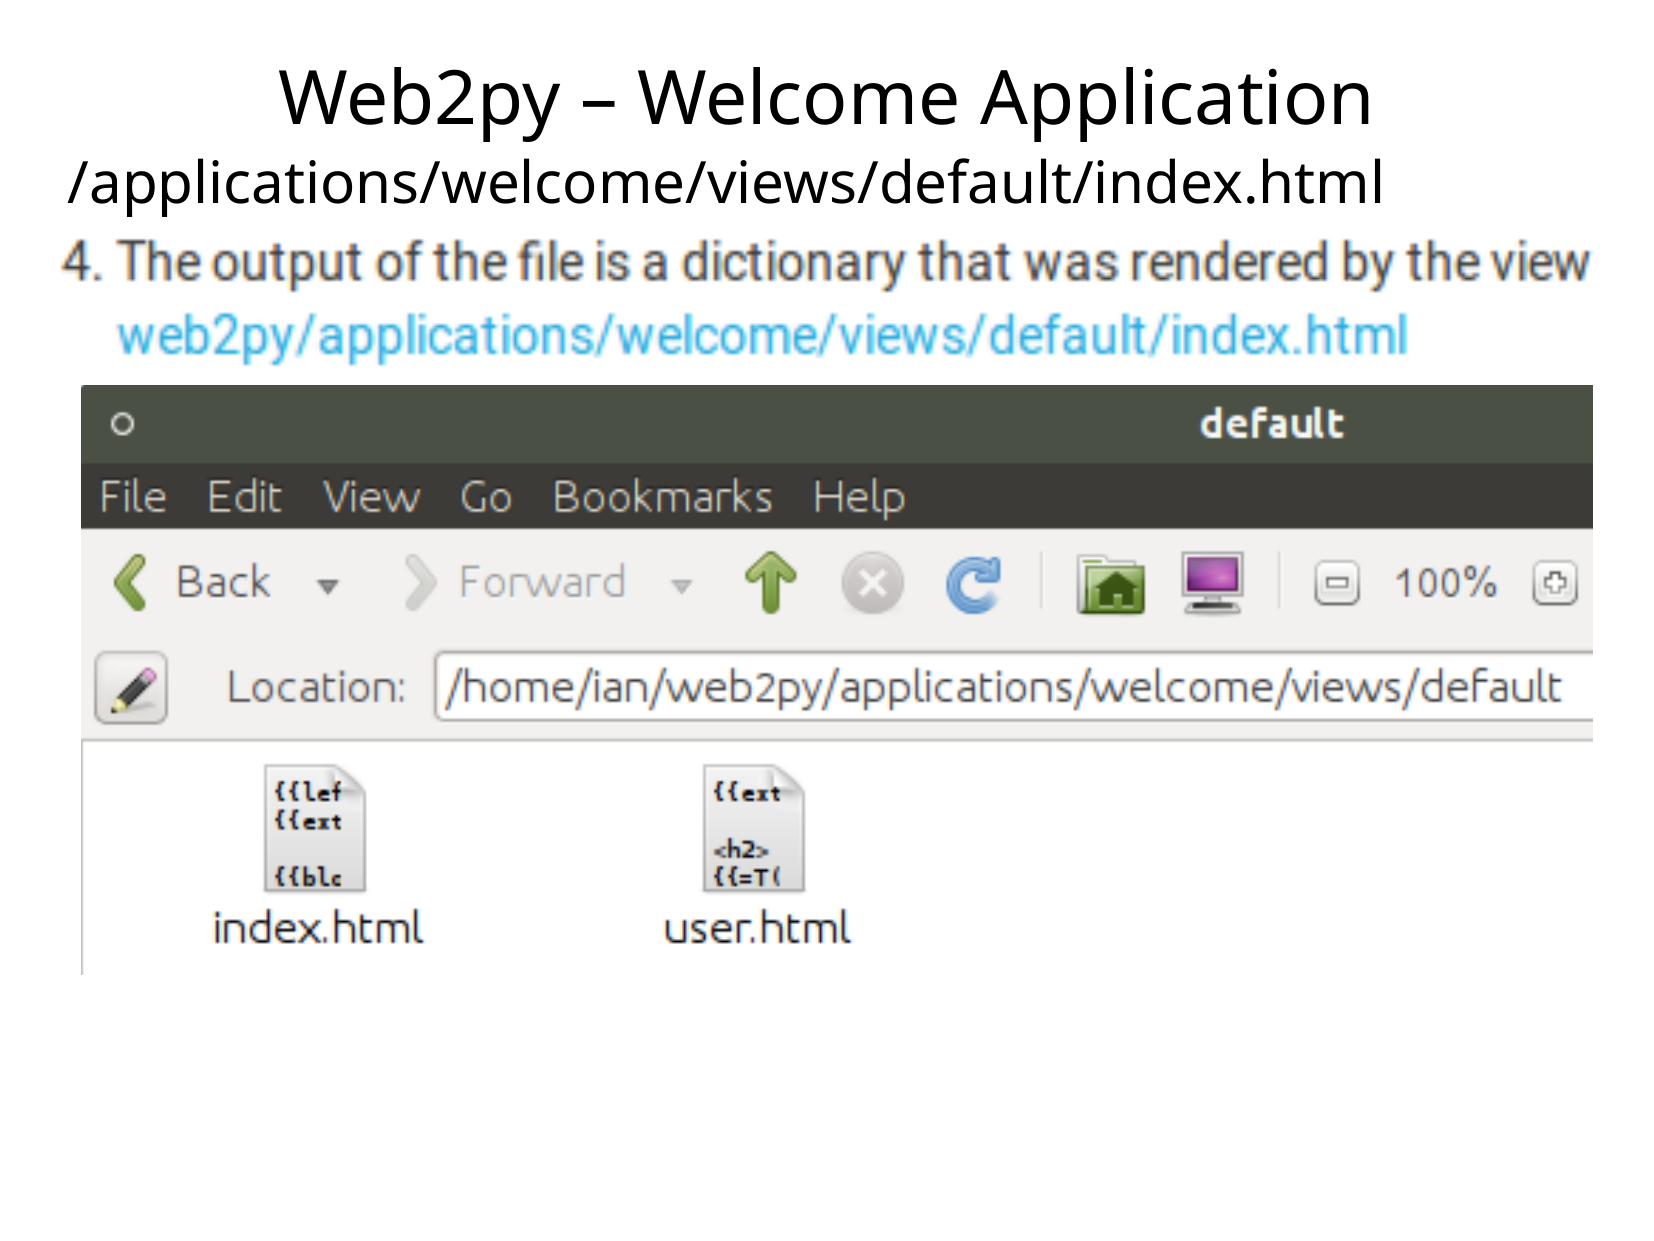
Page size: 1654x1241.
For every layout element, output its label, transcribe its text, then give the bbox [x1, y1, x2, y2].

title Web2py – Welcome Application [82, 49, 1571, 141]
picture [81, 385, 1593, 975]
picture [52, 223, 1612, 381]
text_box /applications/welcome/views/default/index.html [53, 141, 1595, 222]
